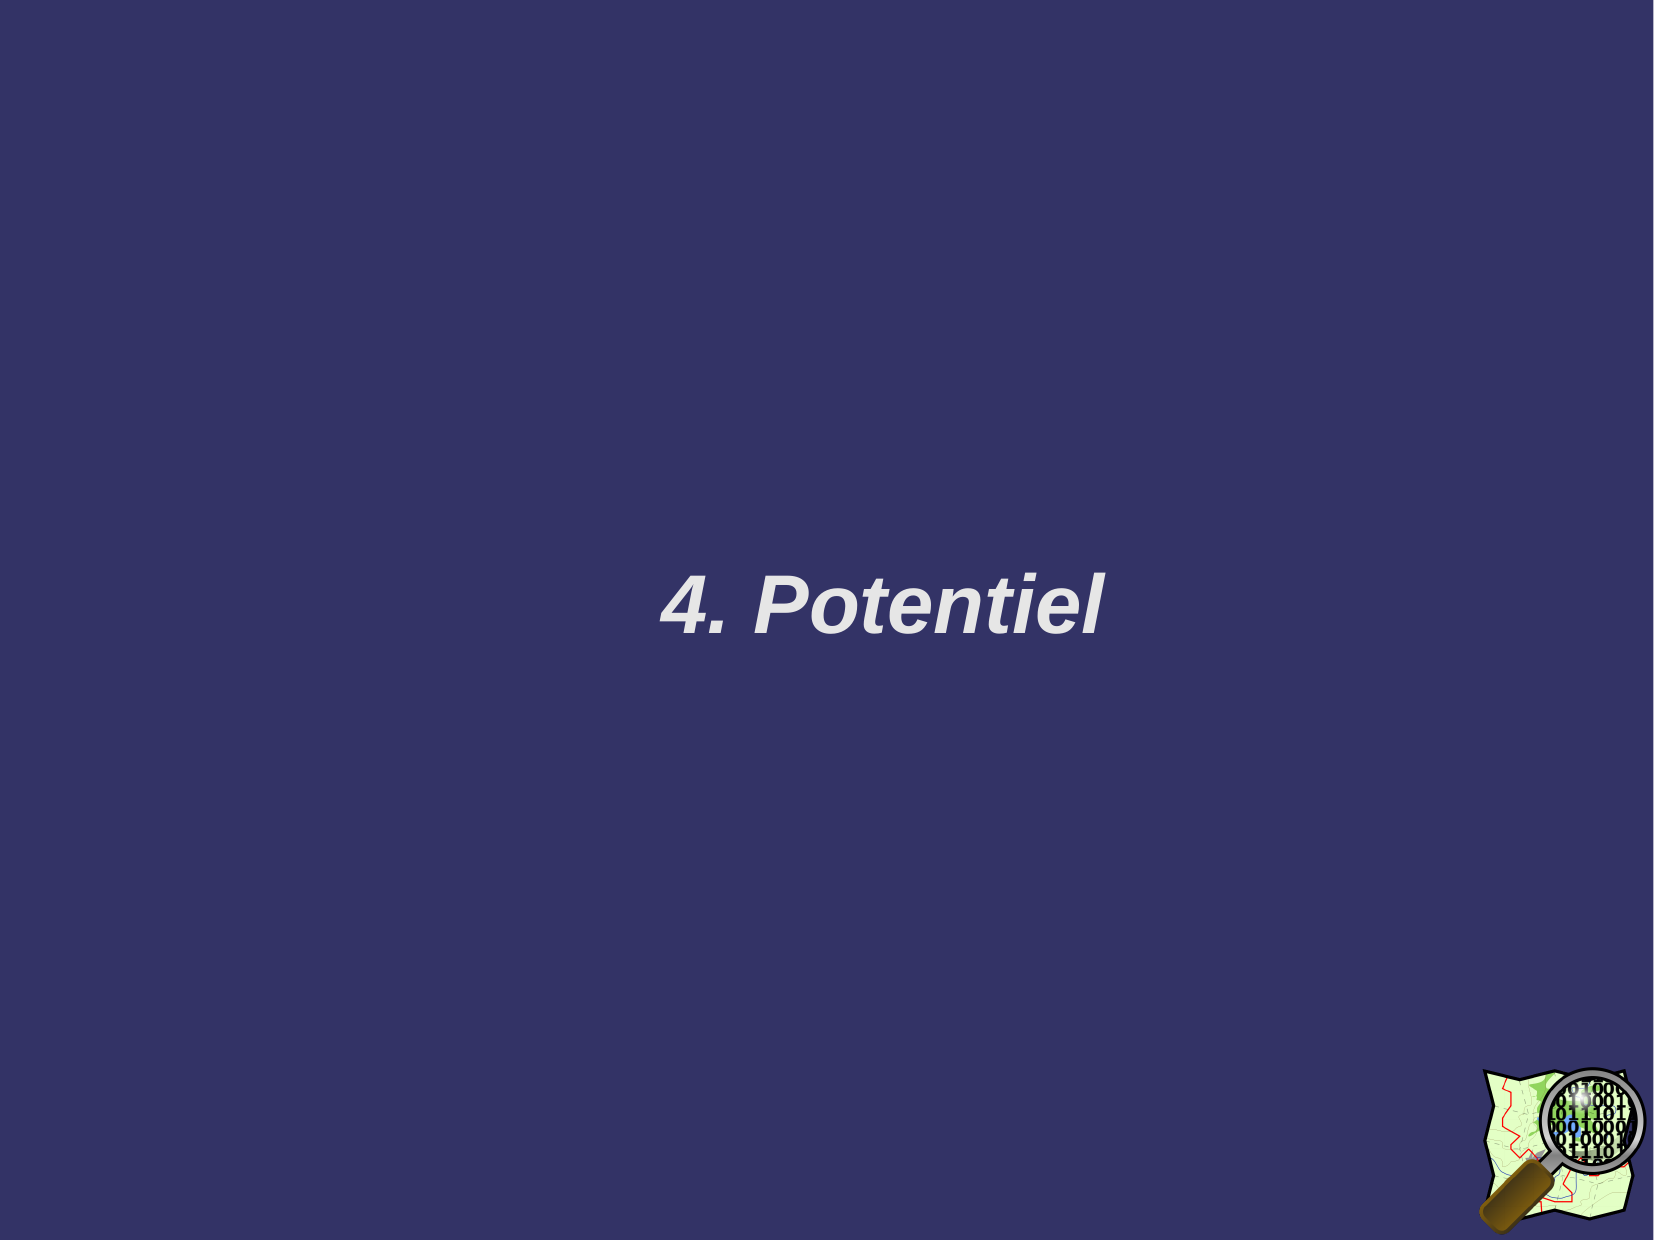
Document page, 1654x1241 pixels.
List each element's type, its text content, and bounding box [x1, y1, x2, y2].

picture [1476, 1062, 1650, 1236]
title 4. Potentiel [147, 501, 1560, 709]
